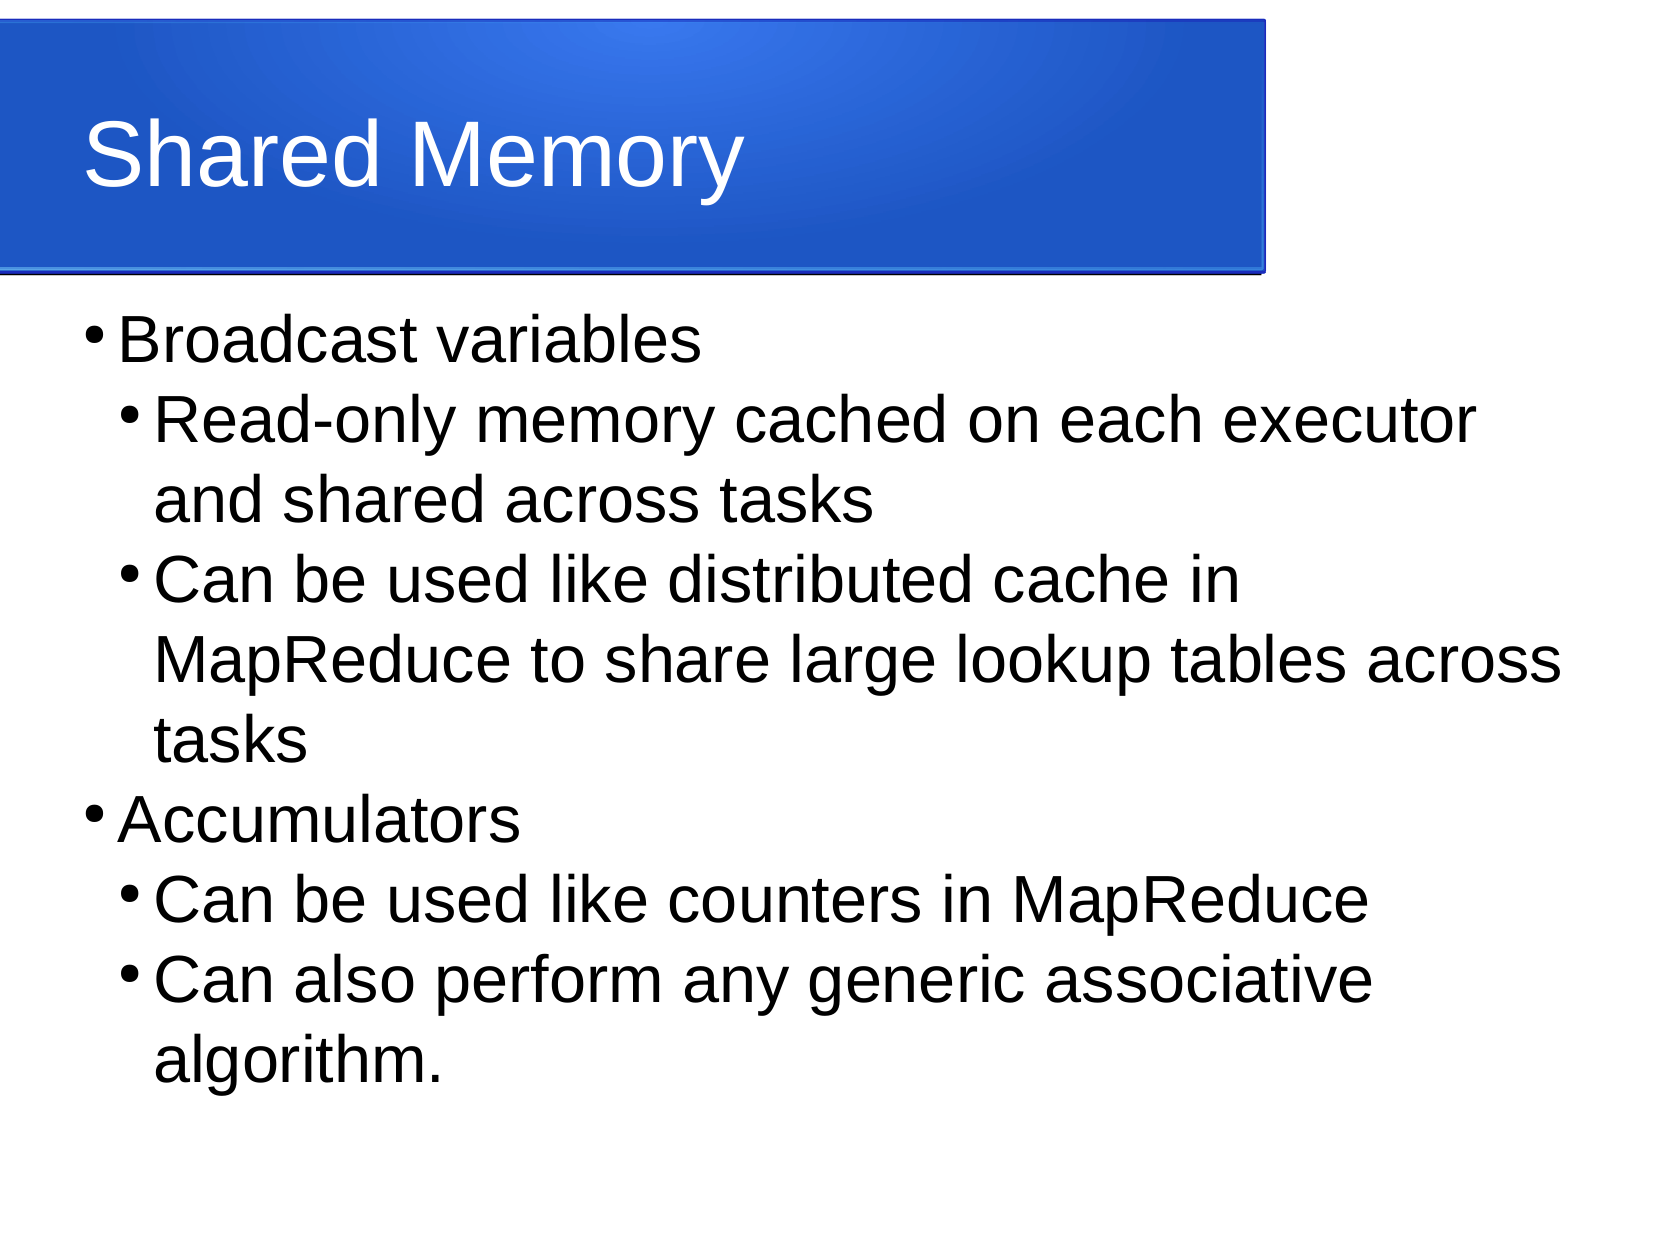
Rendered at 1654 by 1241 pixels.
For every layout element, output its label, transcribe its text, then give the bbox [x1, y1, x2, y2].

text_box Shared Memory [82, 47, 1234, 252]
picture [0, 17, 1269, 282]
text_box Broadcast variables Read-only memory cached on each executor and shared across tasks Can be used like distributed cache in MapReduce to share large lookup tables across tasks Accumulators Can be used like counters in MapReduce Can also perform any generic associative algorithm. [82, 296, 1571, 1192]
